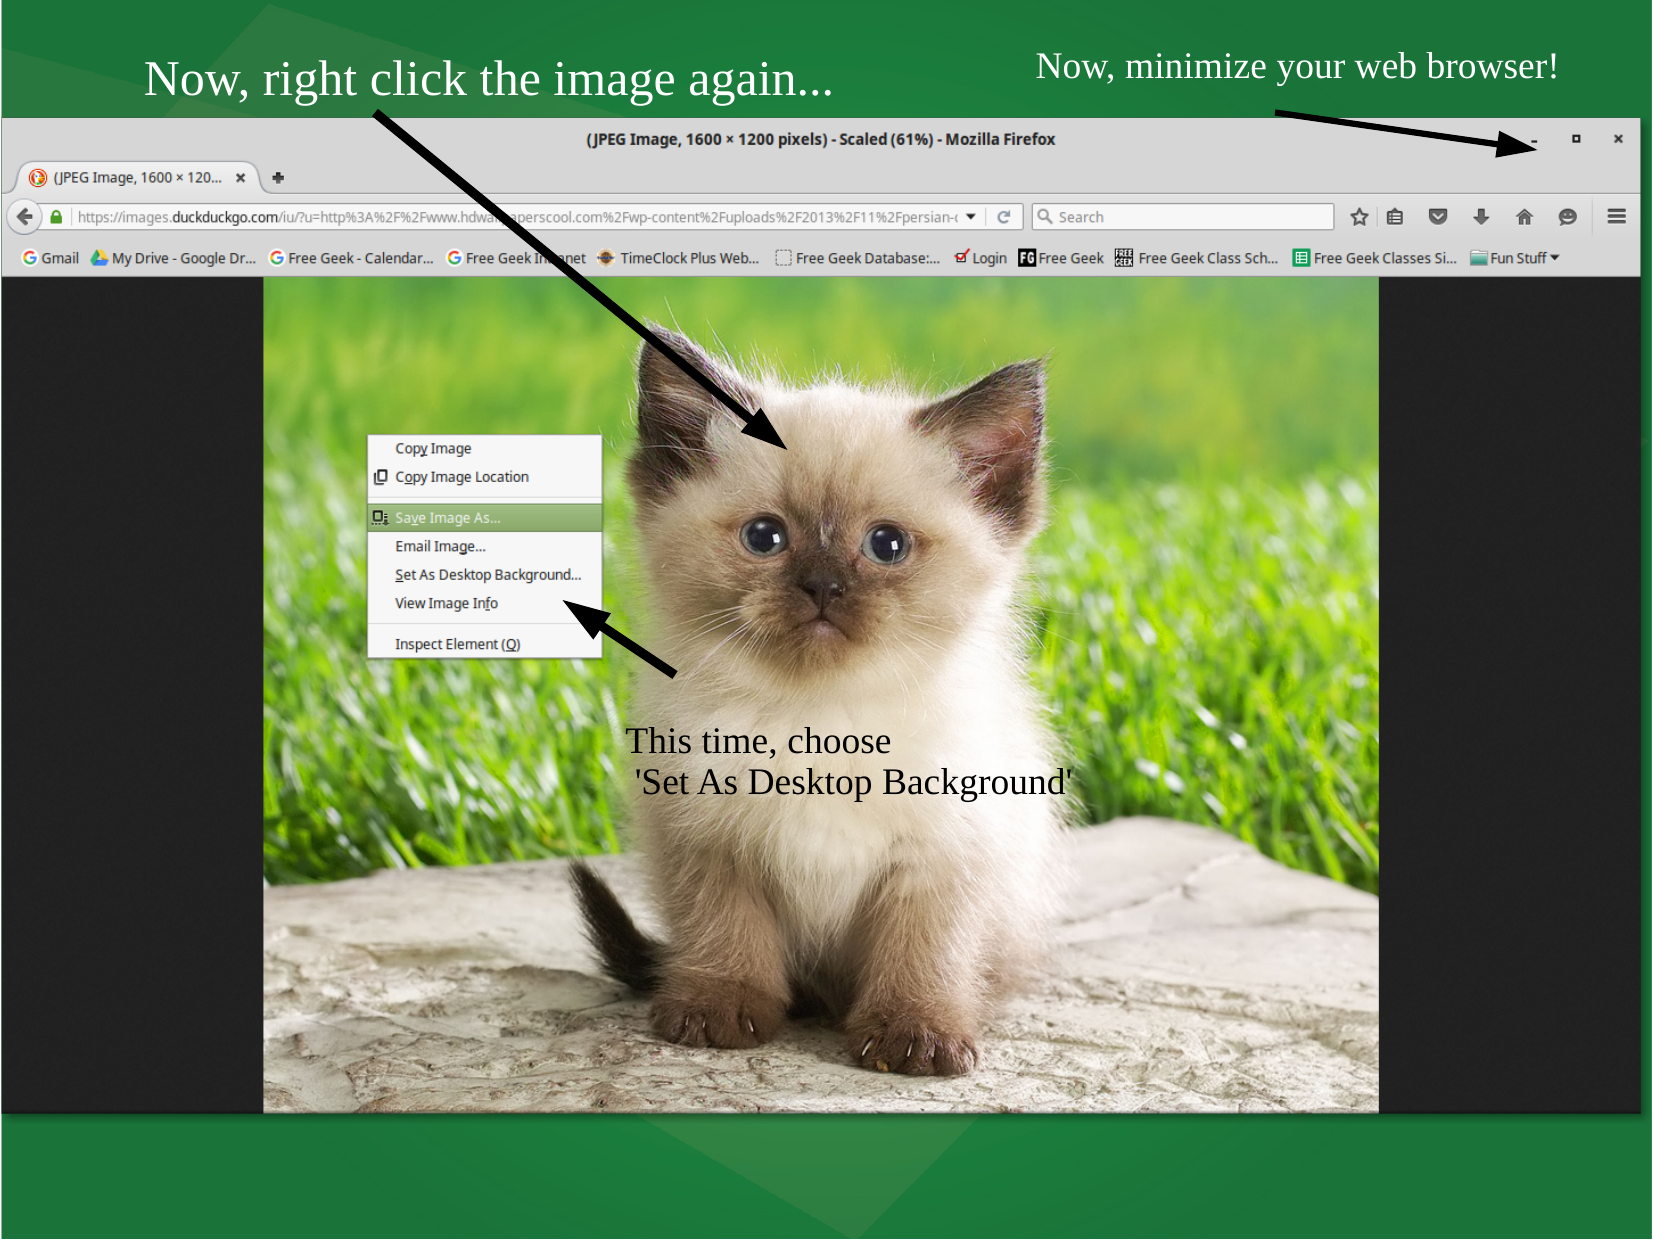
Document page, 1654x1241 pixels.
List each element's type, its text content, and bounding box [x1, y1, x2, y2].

text_box Now, right click the image again... [129, 43, 850, 115]
text_box Now, minimize your web browser! [1020, 37, 1576, 226]
text_box This time, choose 'Set As Desktop Background' [610, 712, 1088, 811]
picture [0, 0, 1652, 1241]
